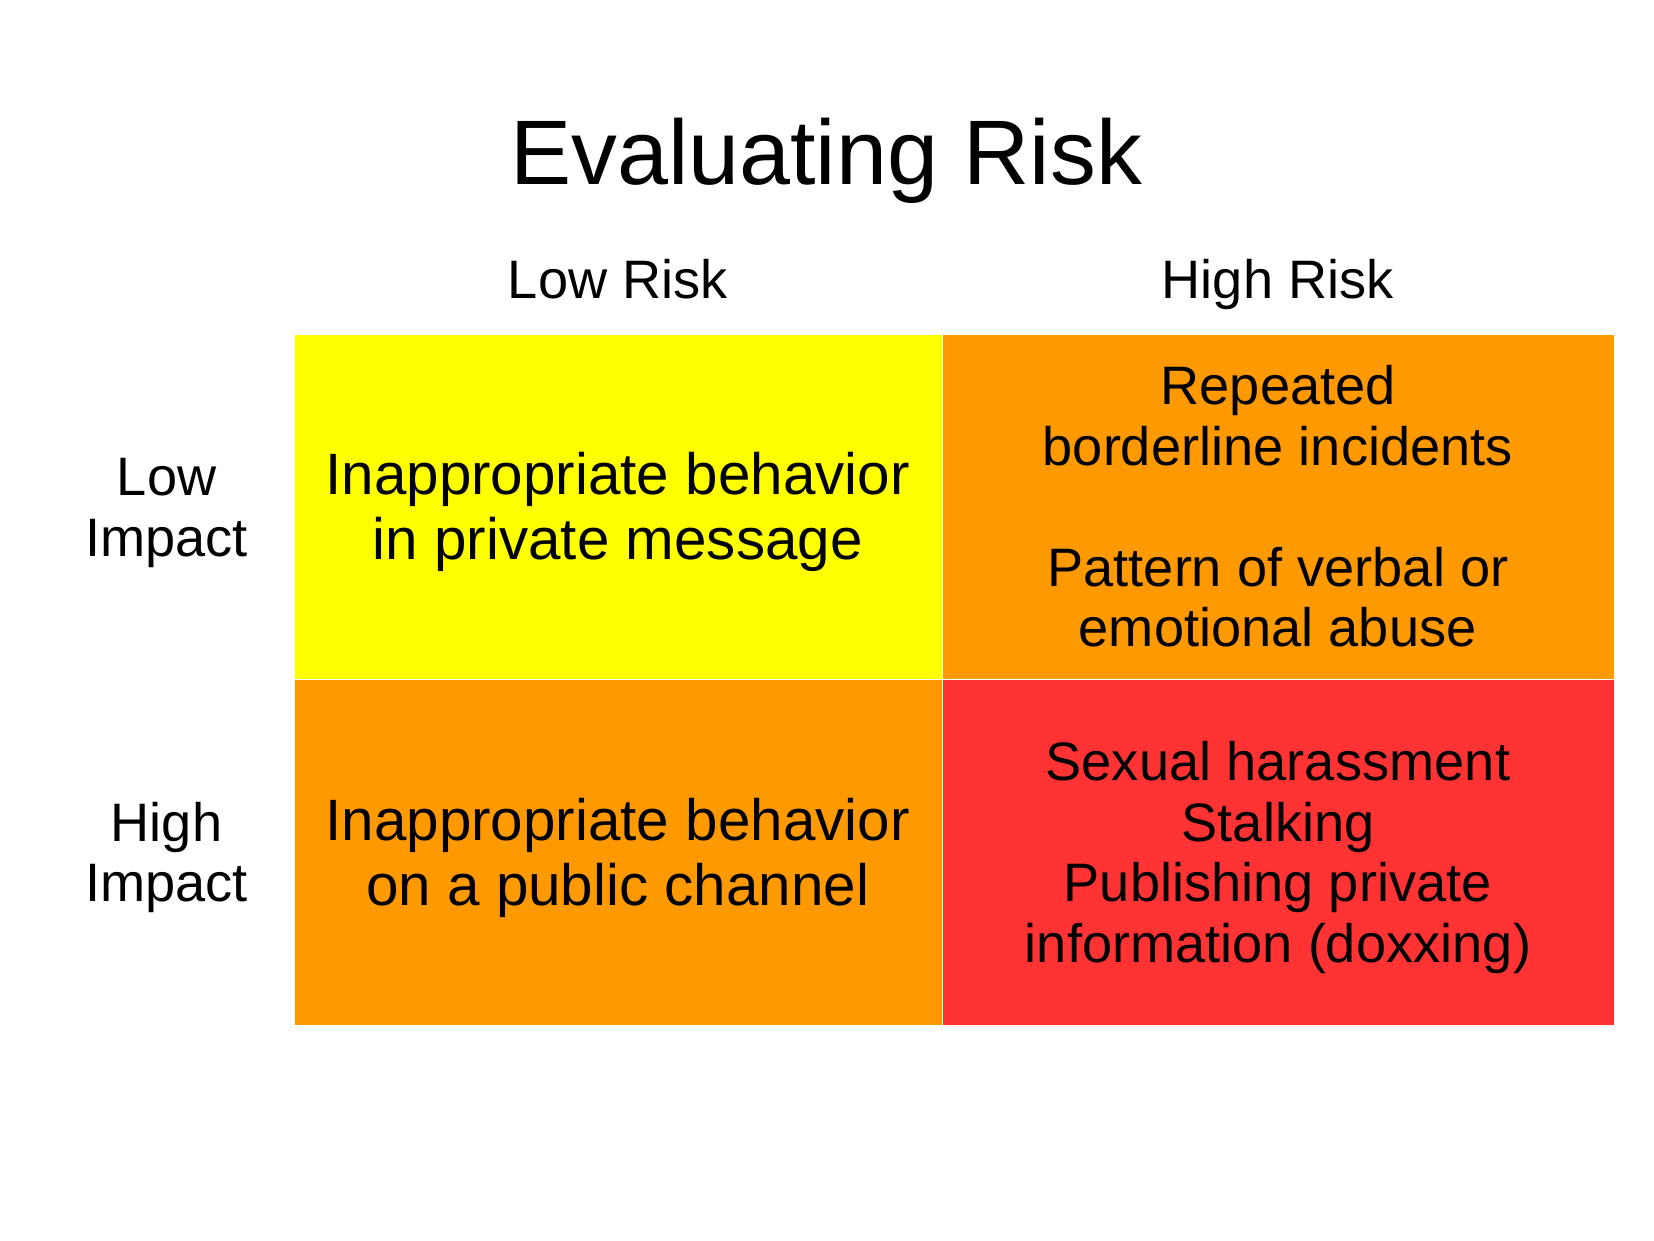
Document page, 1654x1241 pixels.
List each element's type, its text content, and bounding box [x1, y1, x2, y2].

table_cell Sexual harassment Stalking Publishing private information (doxxing) [943, 680, 1614, 1025]
table_cell Repeated borderline incidents Pattern of verbal or emotional abuse [943, 335, 1614, 679]
table_header [40, 226, 294, 334]
table_header High Risk [943, 226, 1614, 334]
table_cell Low Impact [40, 335, 294, 679]
table_cell Inappropriate behavior on a public channel [295, 680, 942, 1025]
table_header Low Risk [295, 226, 942, 334]
table_cell Inappropriate behavior in private message [295, 335, 942, 679]
table_cell High Impact [40, 680, 294, 1025]
title Evaluating Risk [82, 49, 1571, 225]
